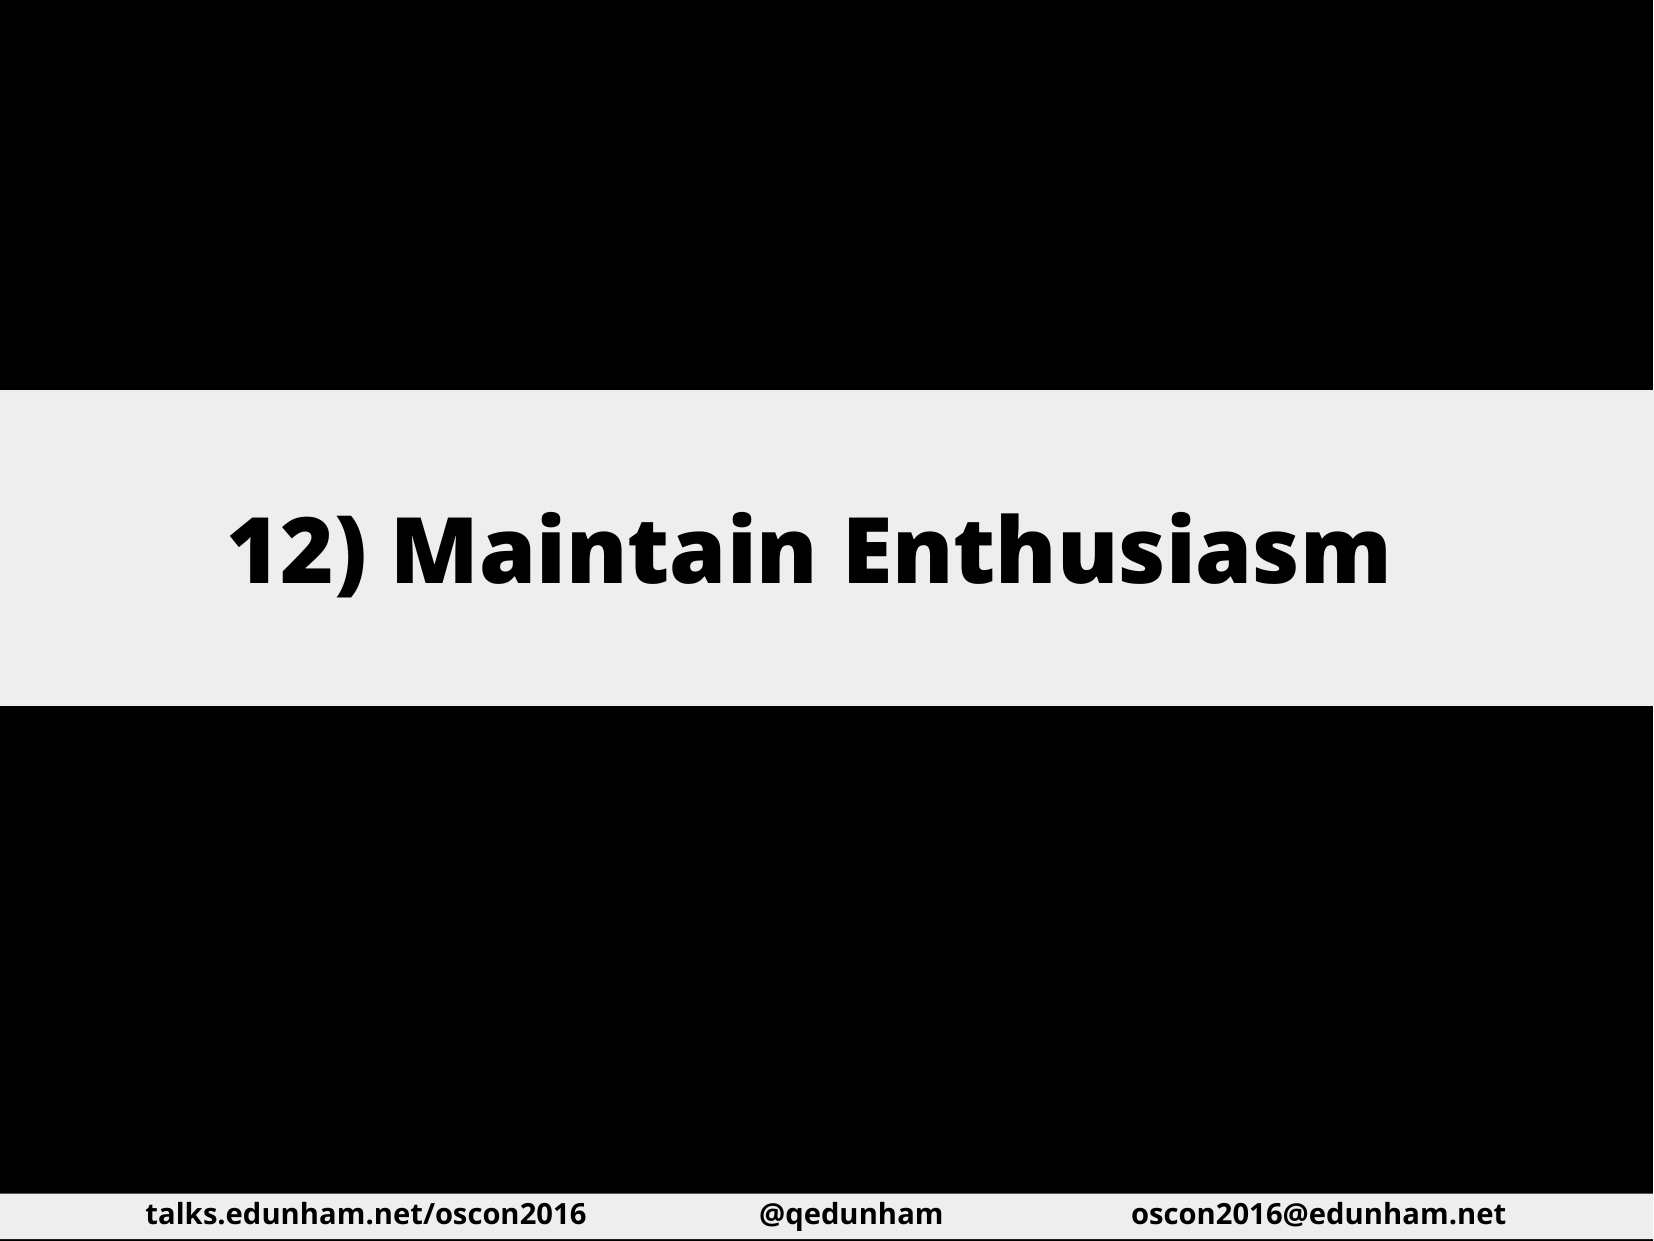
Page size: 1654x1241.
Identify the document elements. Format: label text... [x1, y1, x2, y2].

title 12) Maintain Enthusiasm [0, 390, 1621, 706]
